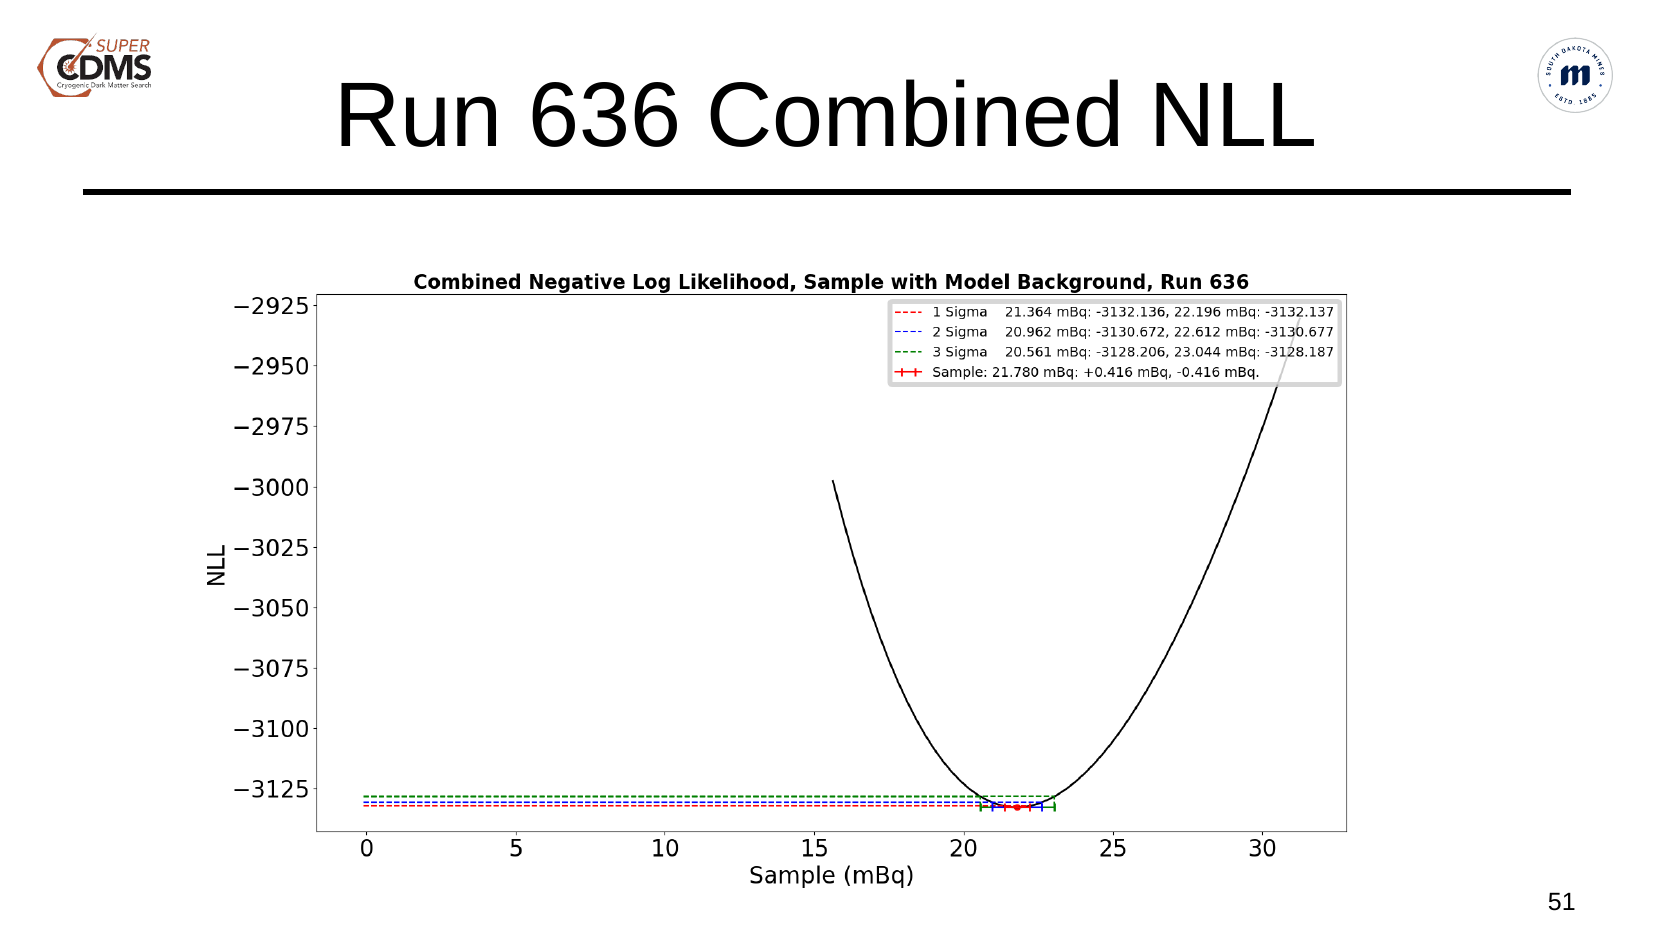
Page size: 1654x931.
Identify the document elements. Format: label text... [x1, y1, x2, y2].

picture [150, 210, 1479, 908]
title Run 636 Combined NLL [82, 37, 1571, 193]
picture [1571, 37, 1613, 113]
picture [37, 32, 151, 97]
